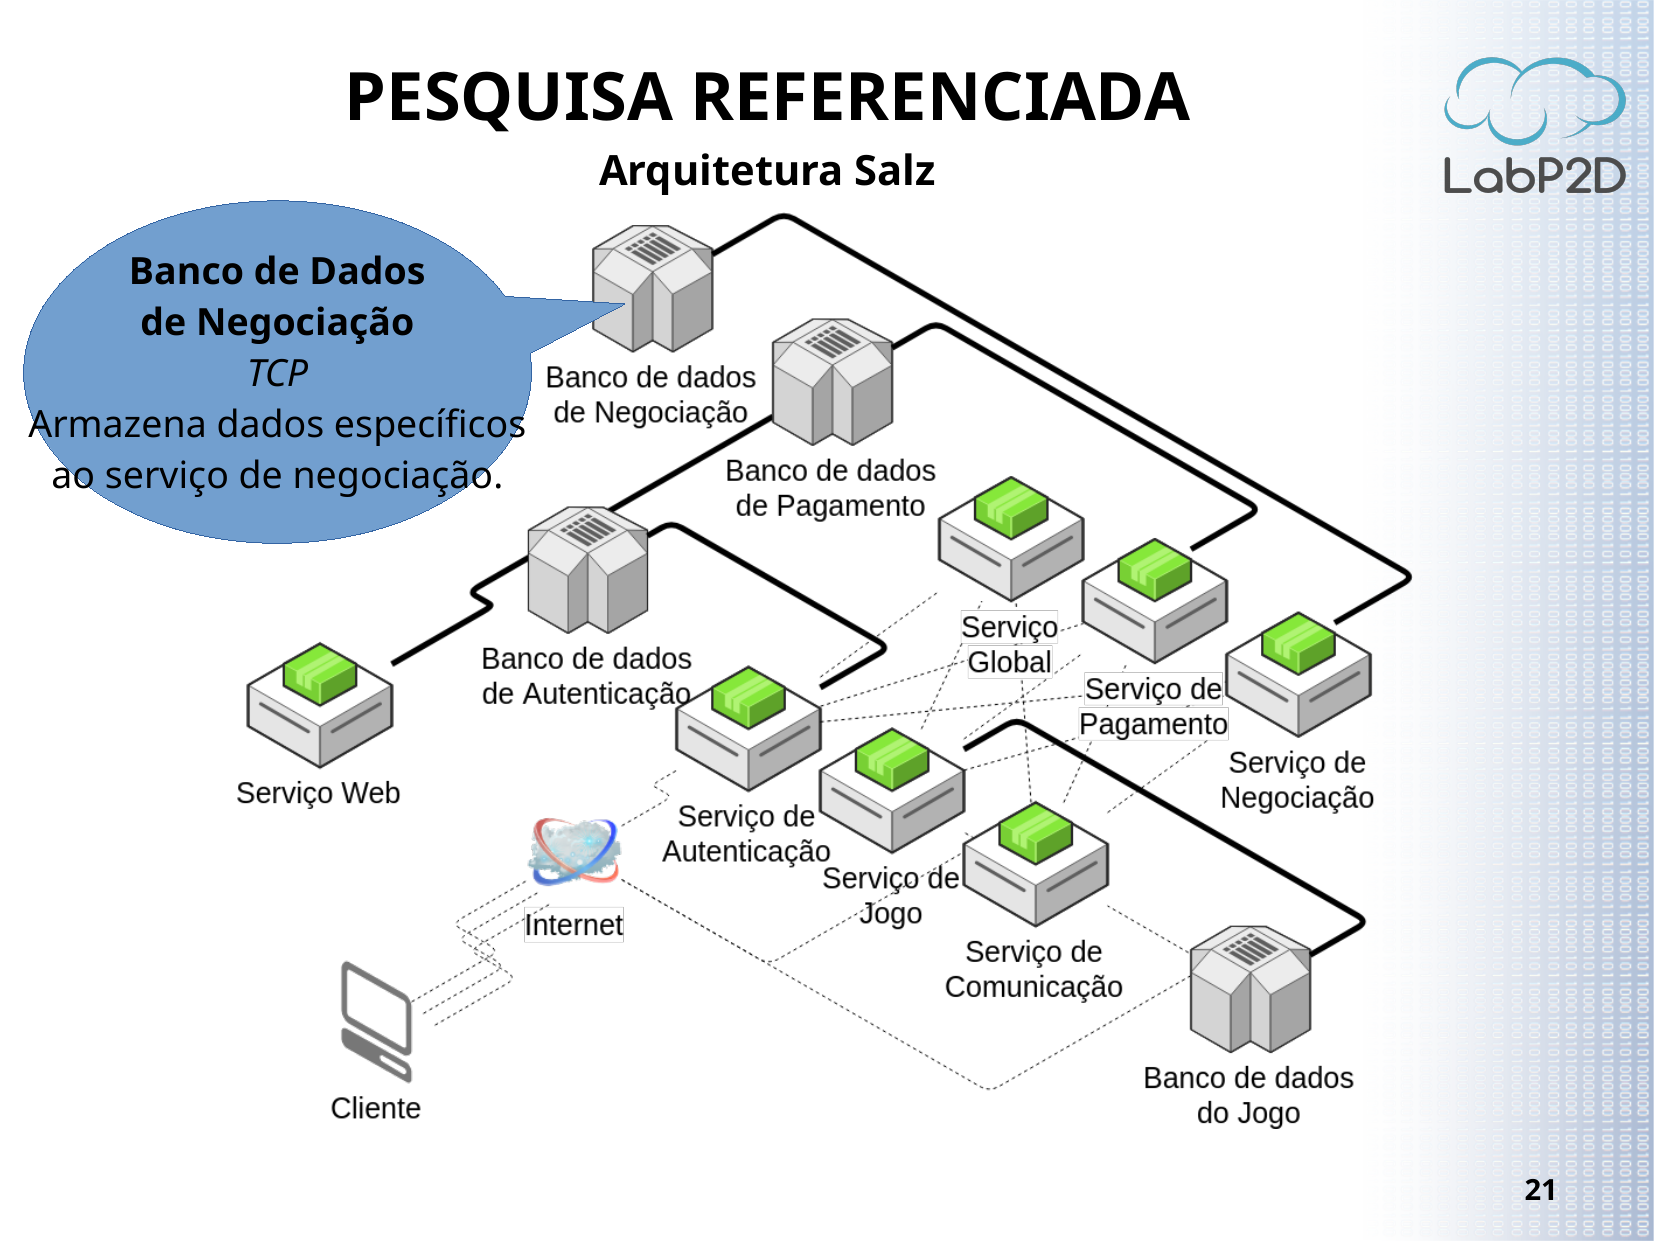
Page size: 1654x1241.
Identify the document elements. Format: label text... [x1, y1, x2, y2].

picture [476, 472, 487, 486]
picture [236, 1, 1654, 1240]
text_box Banco de Dados de Negociação TCP Armazena dados específicos ao serviço de negociação. [23, 200, 625, 544]
title PESQUISA REFERENCIADA Arquitetura Salz [82, 19, 1453, 227]
